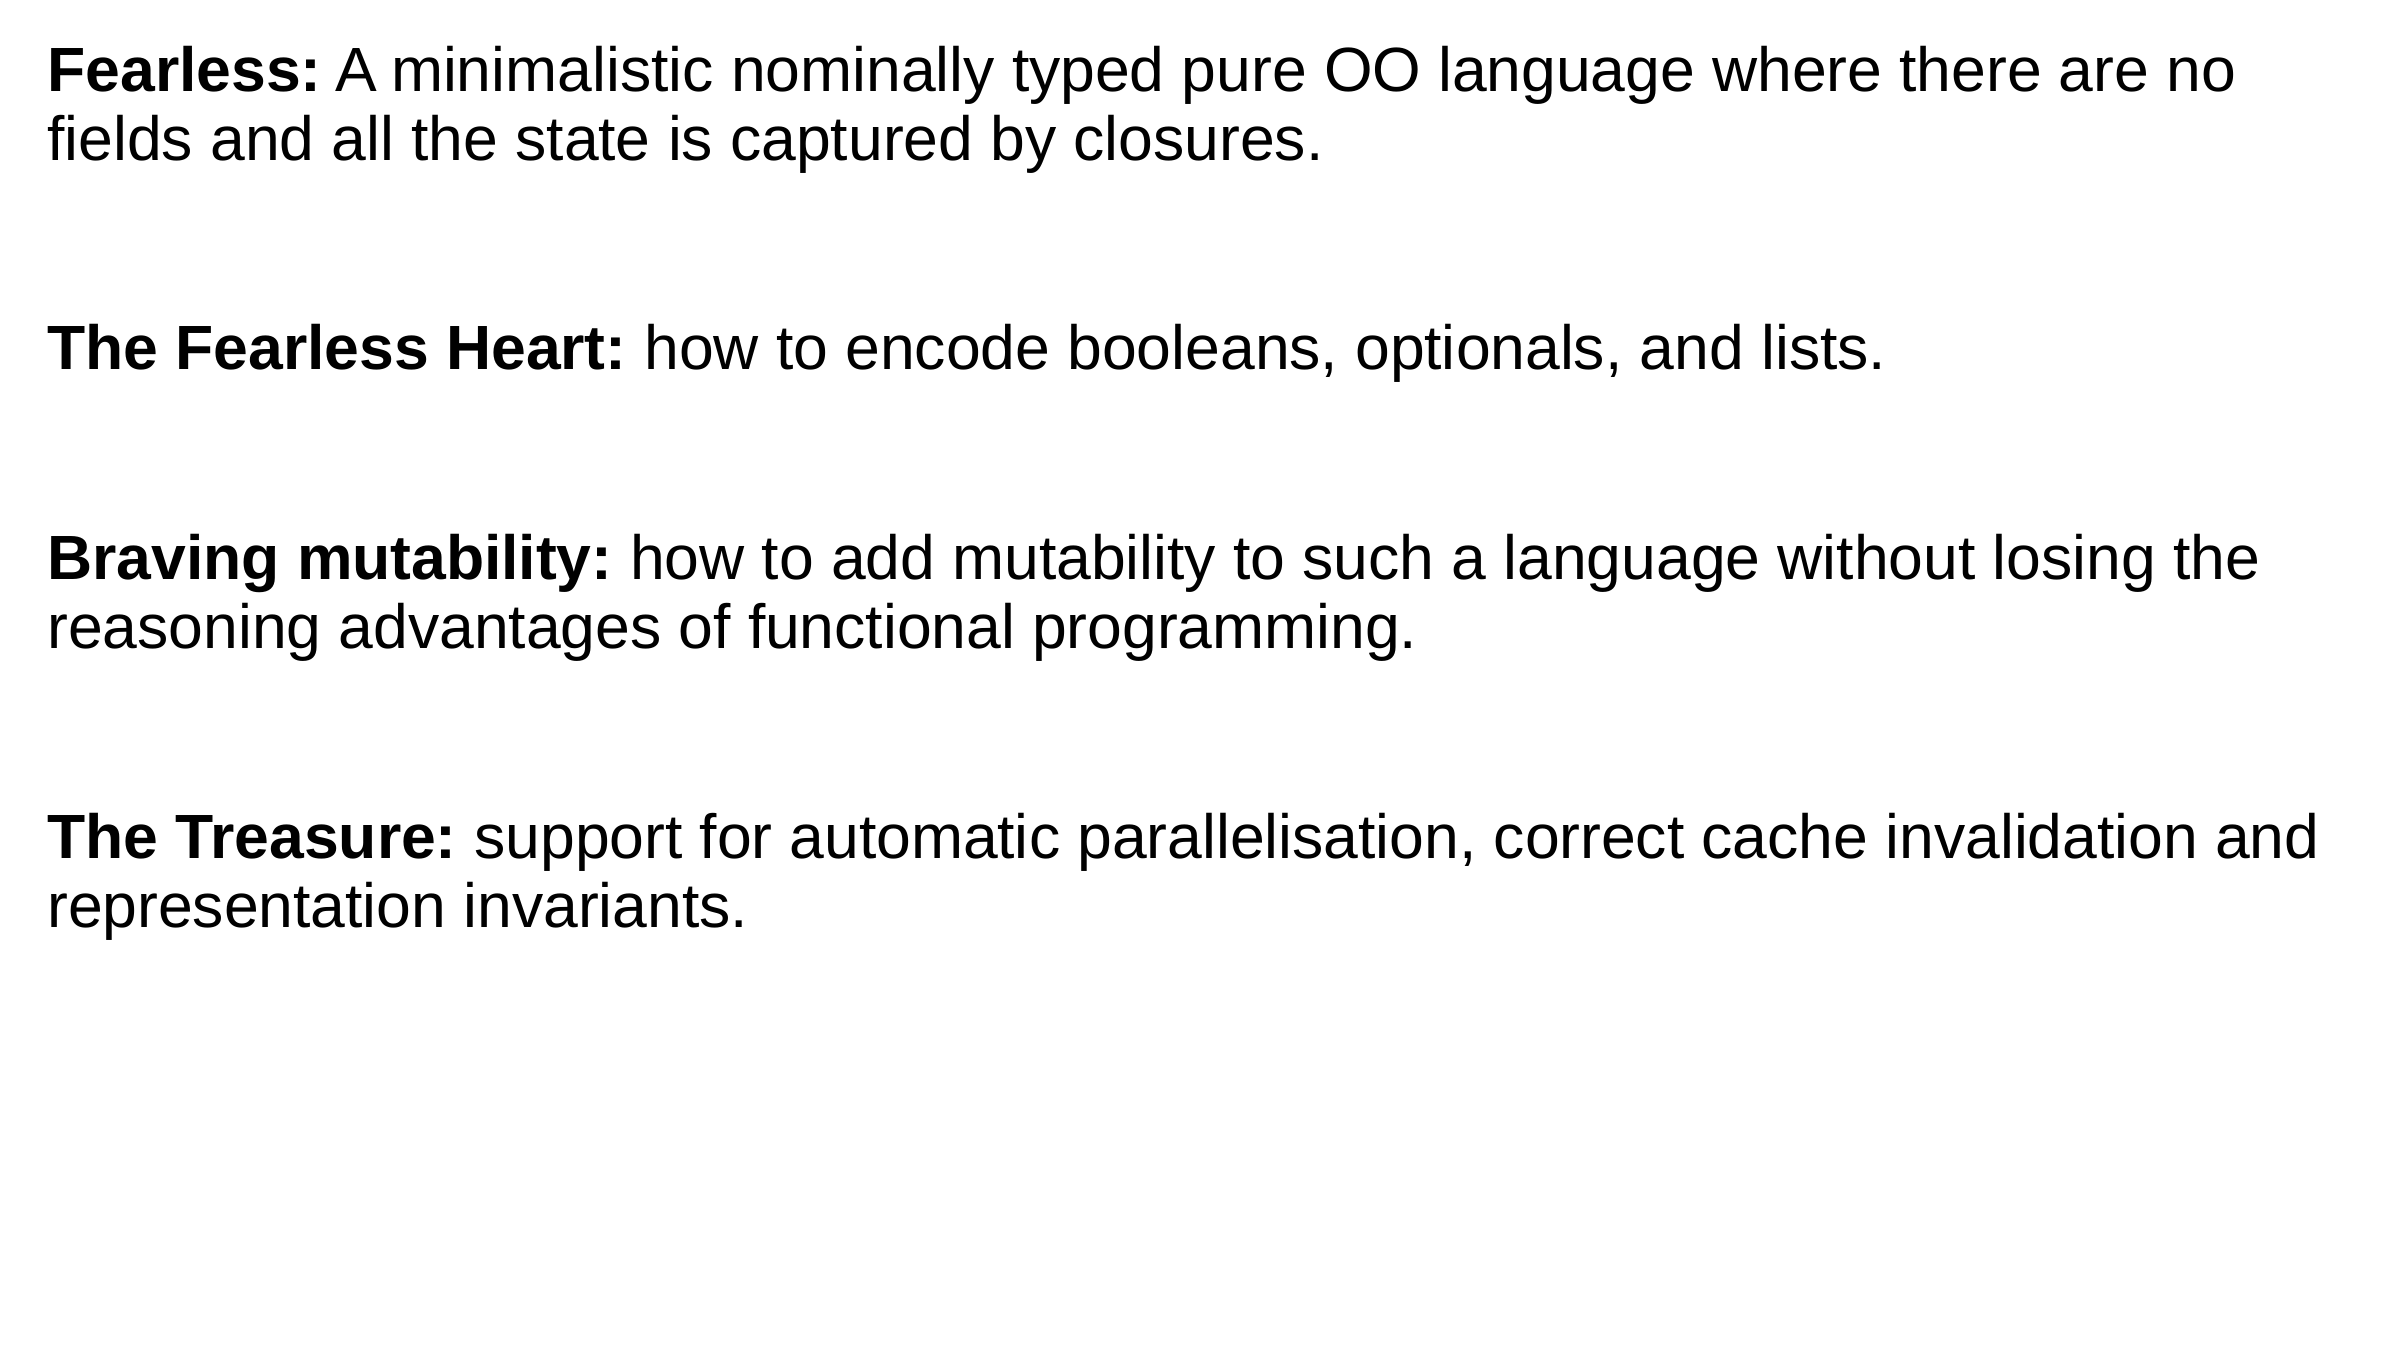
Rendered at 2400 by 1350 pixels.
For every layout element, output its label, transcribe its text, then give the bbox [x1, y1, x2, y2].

text_box Fearless: A minimalistic nominally typed pure OO language where there are no fields and all the state is captured by closures. The Fearless Heart: how to encode booleans, optionals, and lists. Braving mutability: how to add mutability to such a language without losing the reasoning advantages of functional programming. The Treasure: support for automatic parallelisation, correct cache invalidation and representation invariants. [32, 27, 2358, 1321]
